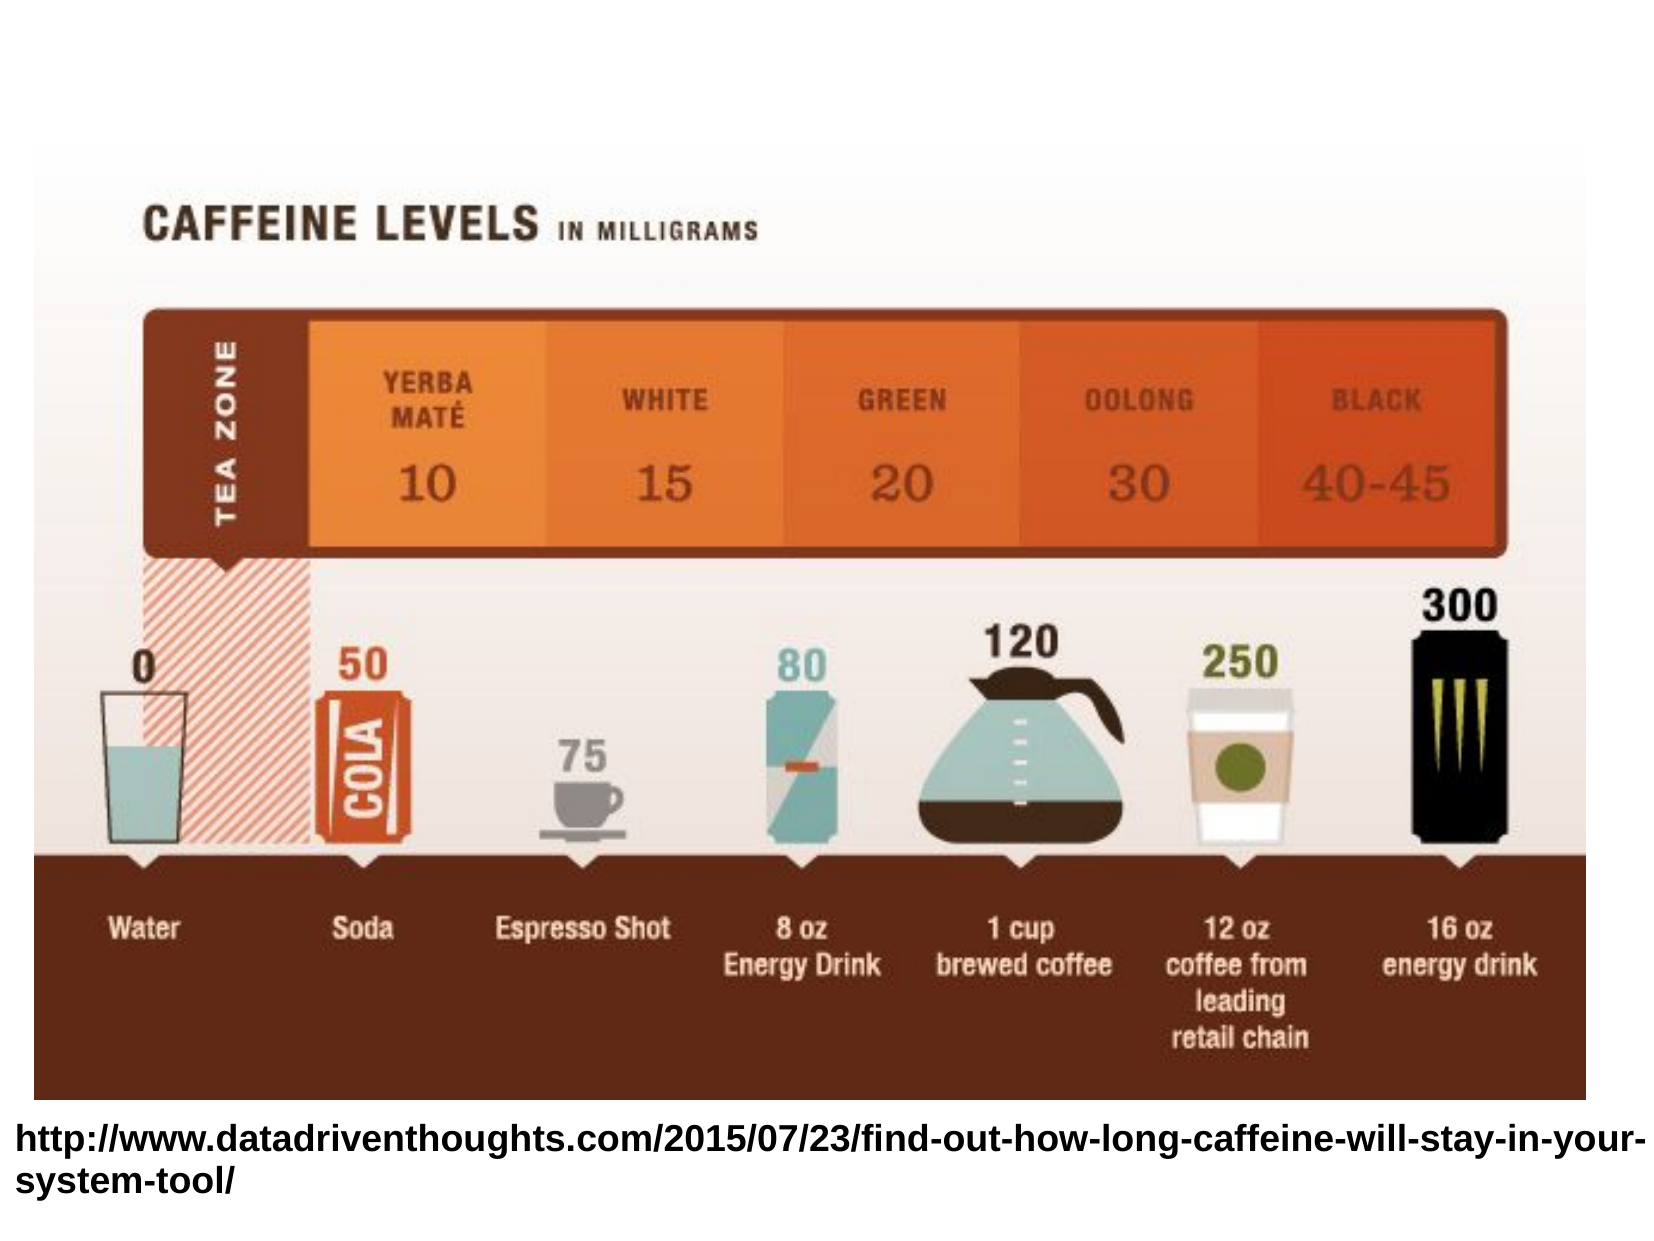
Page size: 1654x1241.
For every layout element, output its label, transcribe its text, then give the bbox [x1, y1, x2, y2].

picture [34, 134, 1586, 1100]
text_box http://www.datadriventhoughts.com/2015/07/23/find-out-how-long-caffeine-will-stay-in-your-system-tool/ [0, 1110, 1654, 1209]
